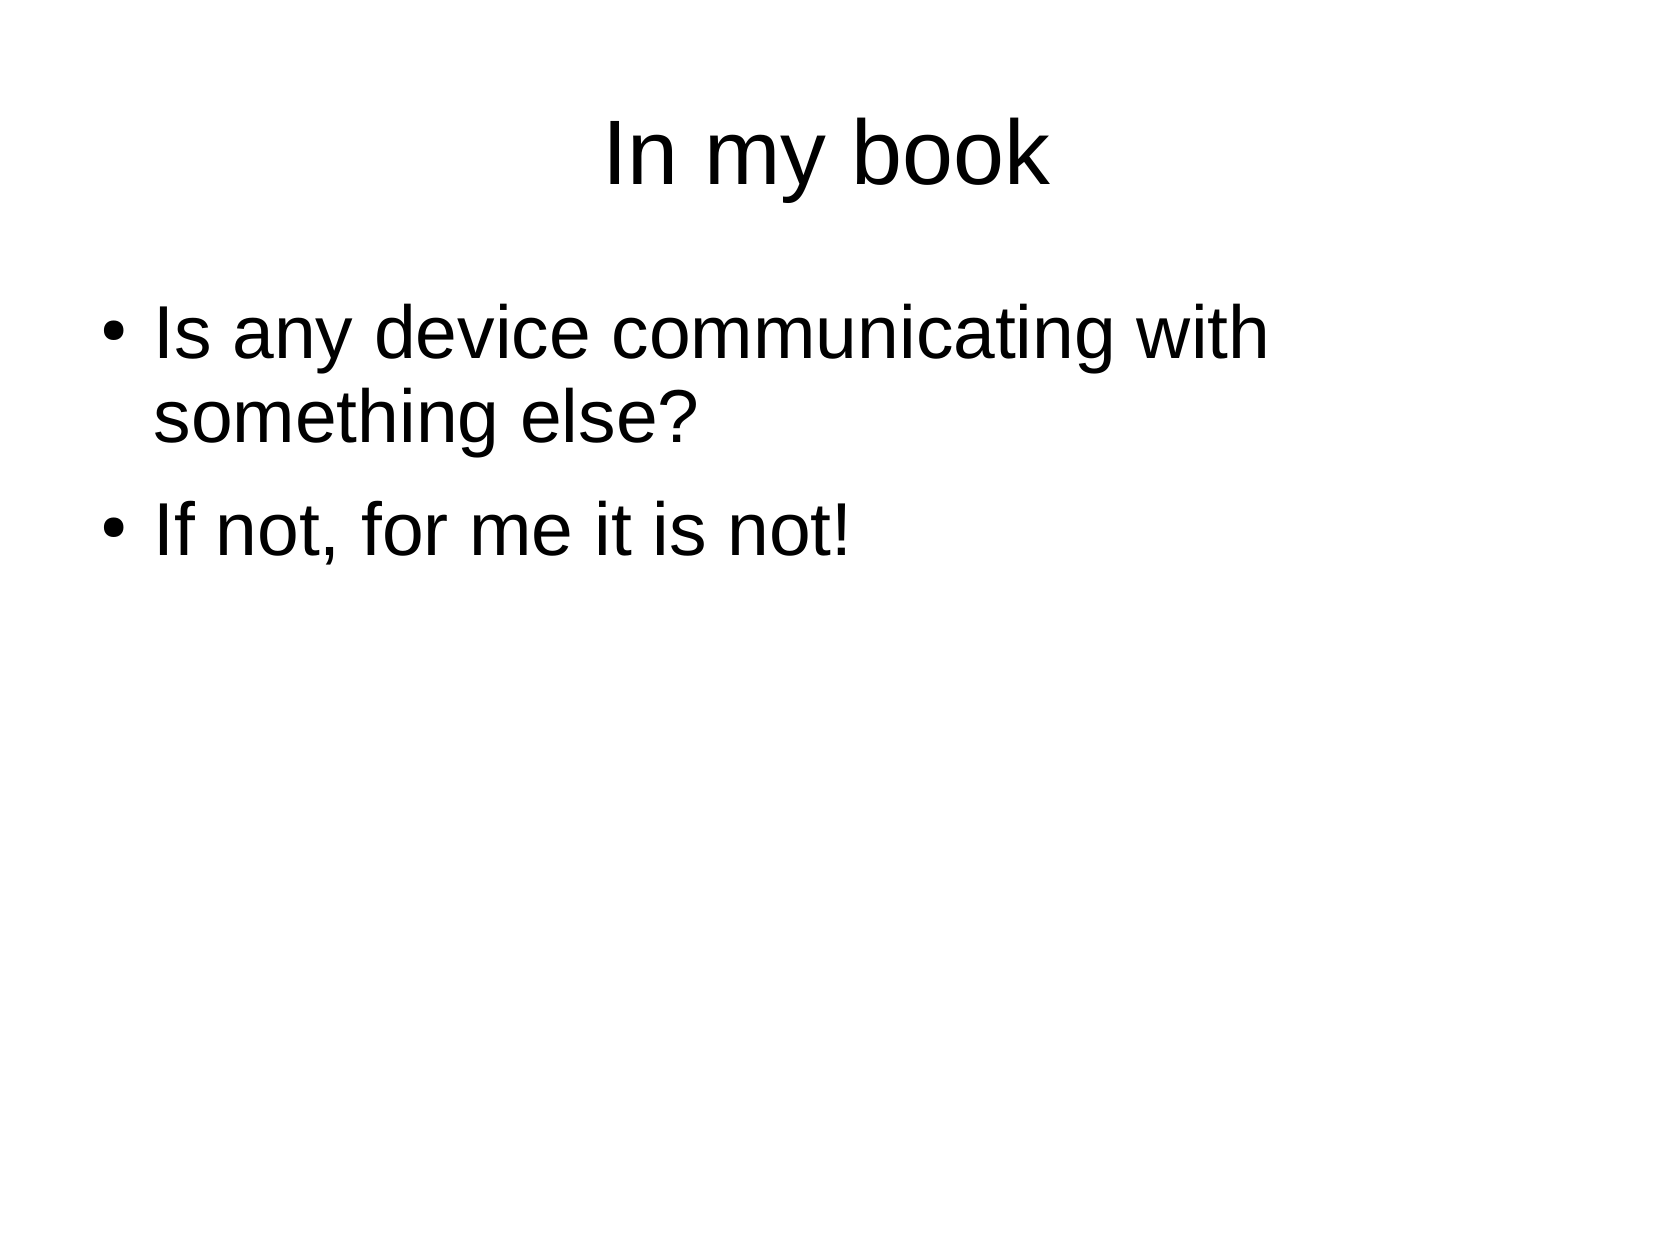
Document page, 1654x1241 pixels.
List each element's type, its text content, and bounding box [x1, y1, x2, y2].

list Is any device communicating with something else? If not, for me it is not! [82, 290, 1571, 1010]
title In my book [82, 49, 1571, 257]
